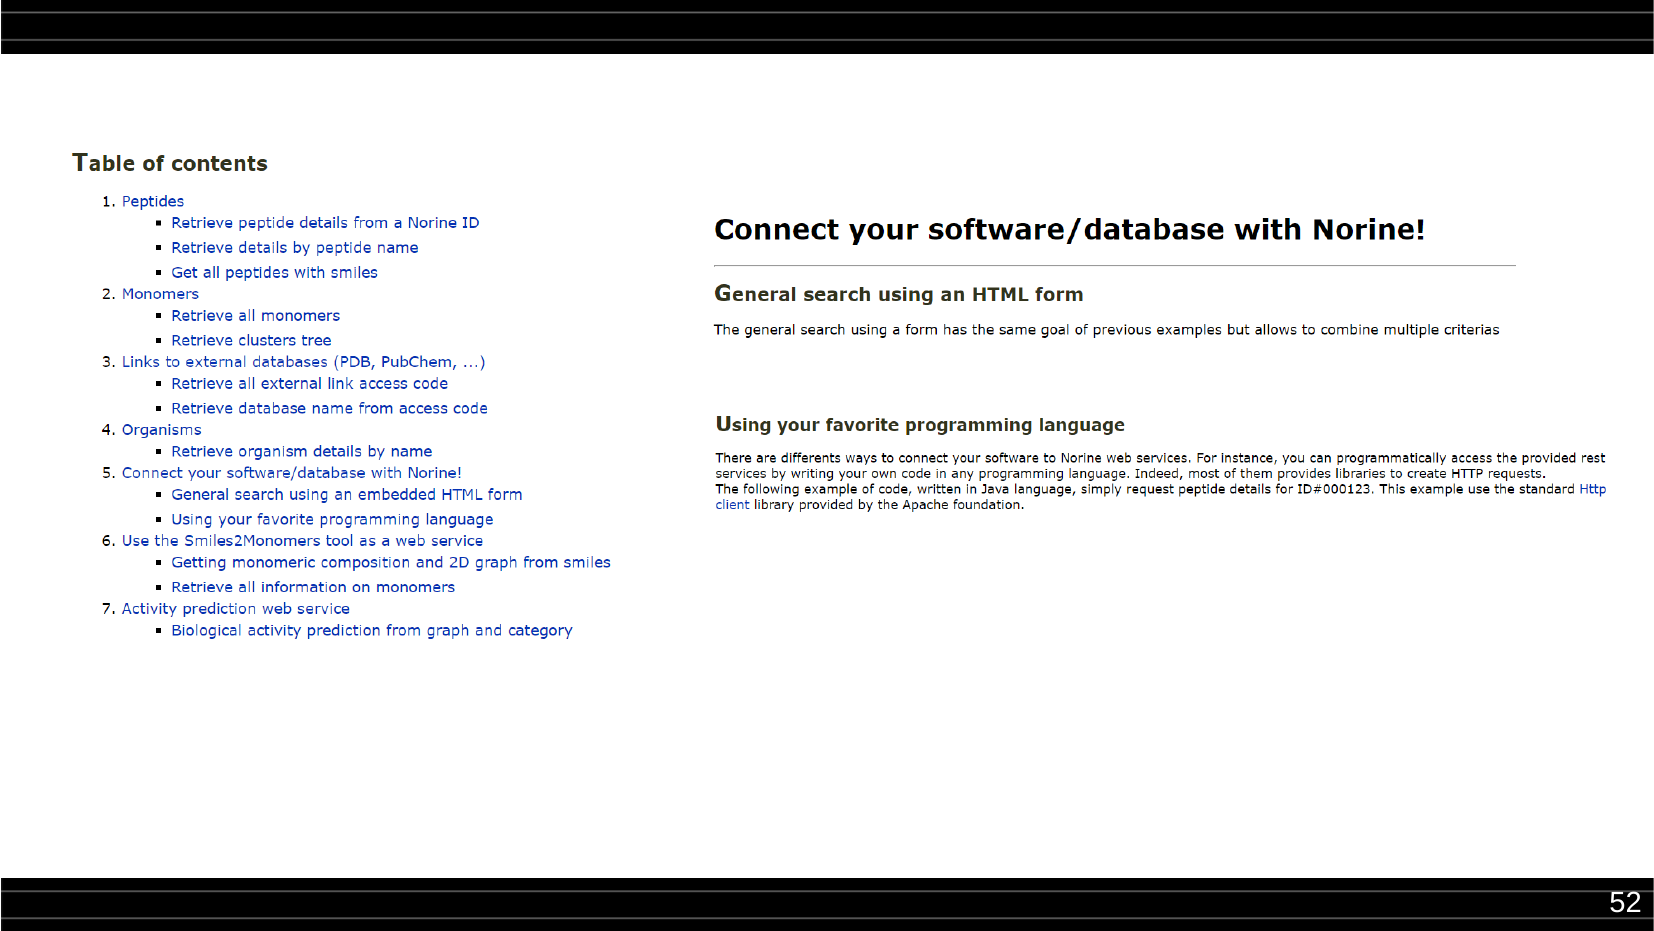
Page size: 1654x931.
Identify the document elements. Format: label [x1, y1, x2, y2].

picture [705, 404, 1622, 530]
picture [1, 0, 1654, 54]
picture [691, 209, 1516, 345]
picture [1, 878, 1654, 931]
picture [42, 134, 631, 664]
